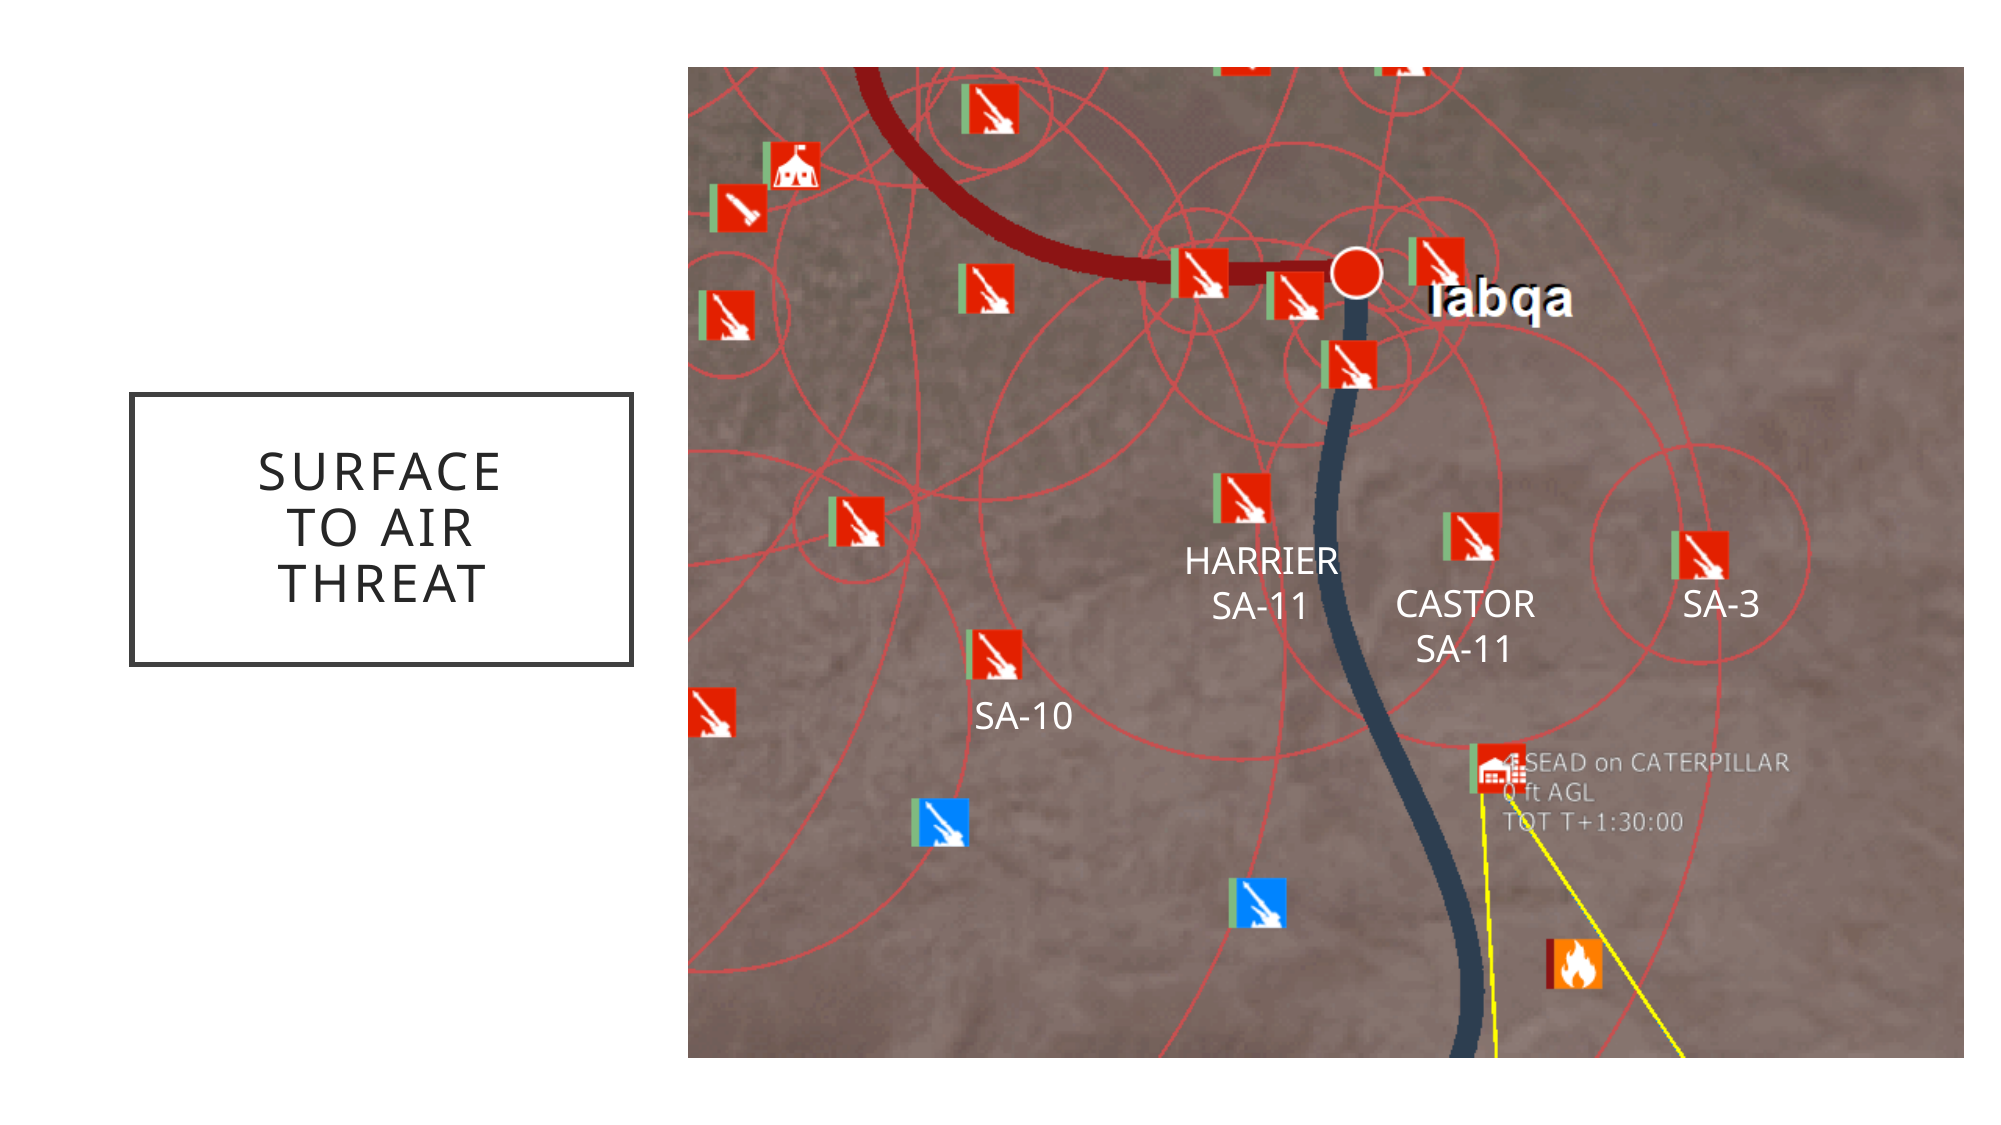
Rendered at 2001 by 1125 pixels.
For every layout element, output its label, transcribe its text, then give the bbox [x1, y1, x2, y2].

text_box CASTOR SA-11 [1377, 572, 1554, 679]
text_box SA-10 [962, 684, 1086, 745]
title SURFACE TO AIR THREAT [131, 394, 632, 665]
text_box HARRIER SA-11 [1171, 529, 1352, 636]
text_box SA-3 [1669, 572, 1774, 634]
picture [688, 67, 1964, 1058]
